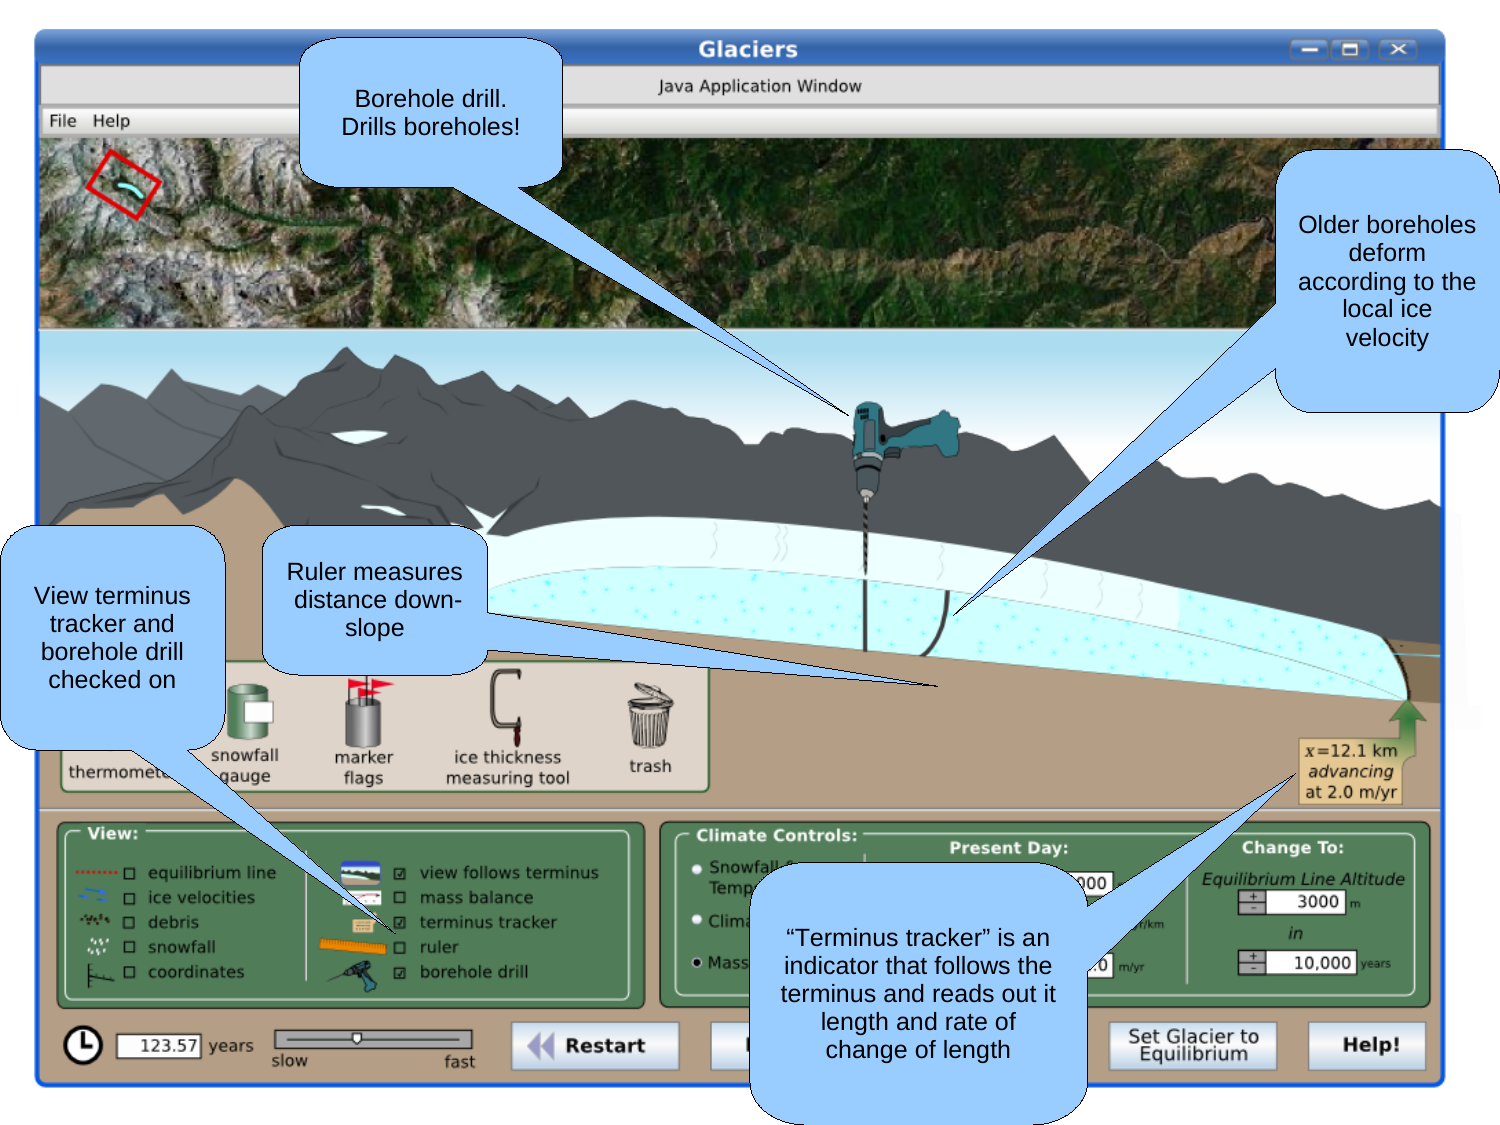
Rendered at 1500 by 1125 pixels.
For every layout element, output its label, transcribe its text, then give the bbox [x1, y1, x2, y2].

text_box “Terminus tracker” is an indicator that follows the terminus and reads out it length and rate of change of length [749, 773, 1296, 1125]
text_box Ruler measures distance down-slope [262, 525, 938, 687]
text_box Older boreholes deform according to the local ice velocity [953, 149, 1500, 616]
text_box Borehole drill. Drills boreholes! [299, 37, 849, 416]
picture [0, 0, 1494, 1125]
text_box View terminus tracker and borehole drill checked on [0, 525, 396, 934]
